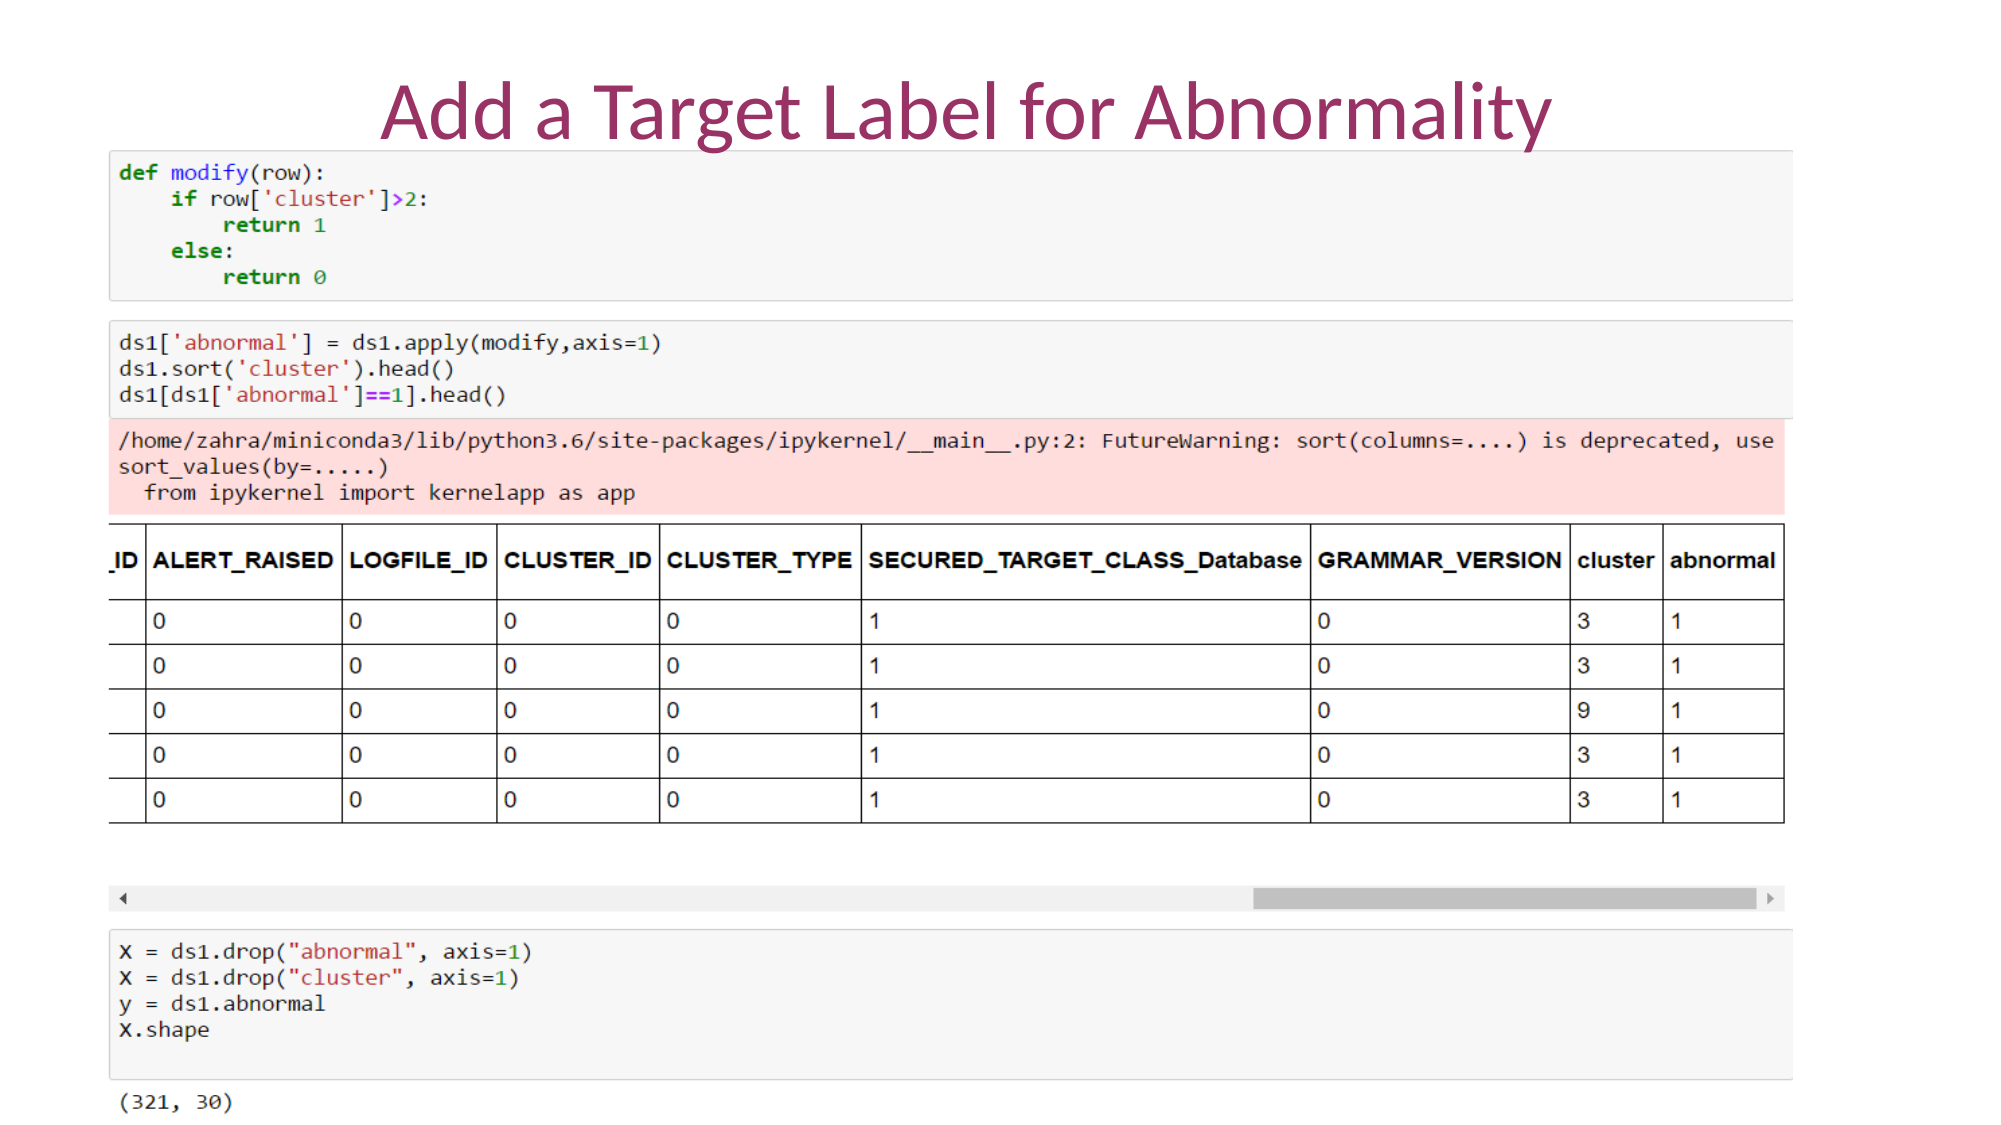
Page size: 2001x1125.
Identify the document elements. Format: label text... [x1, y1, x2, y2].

picture [105, 240, 1793, 1125]
title Add a Target Label for Abnormality [105, 60, 1831, 240]
